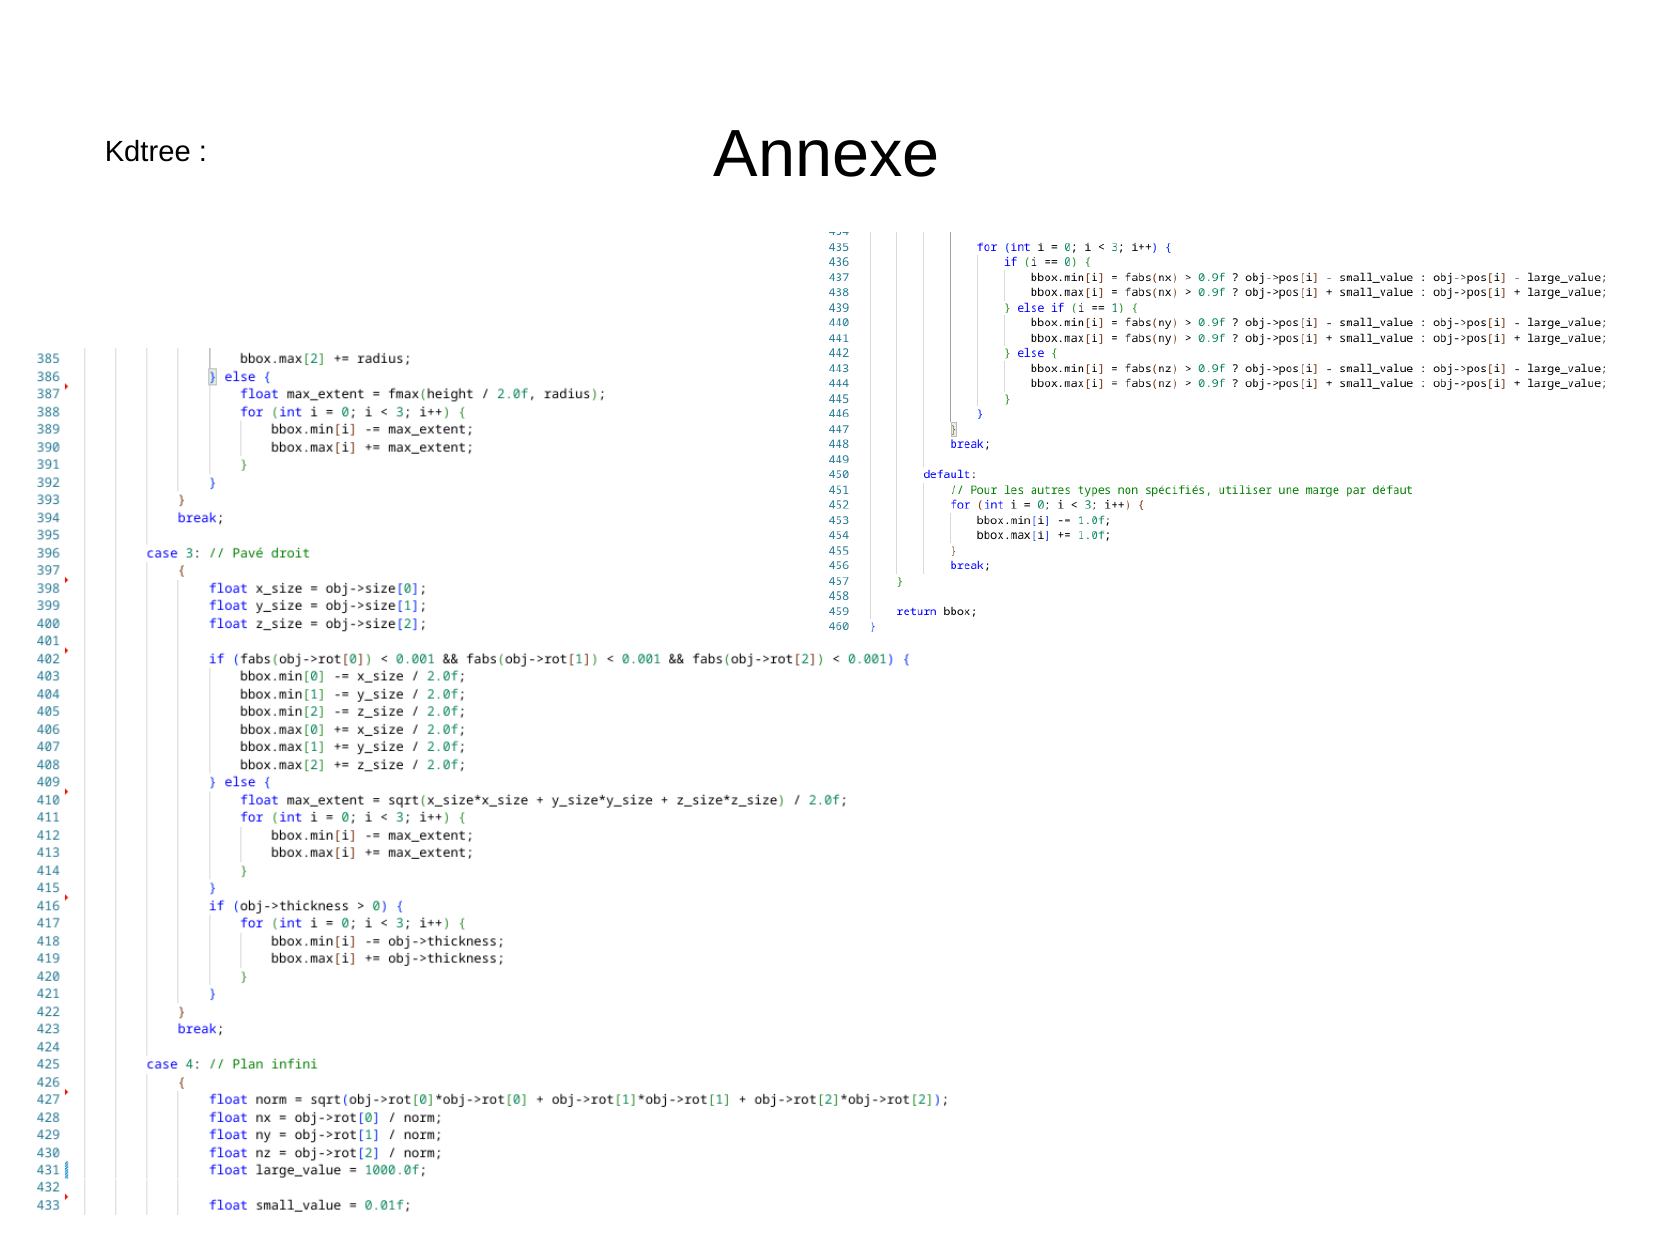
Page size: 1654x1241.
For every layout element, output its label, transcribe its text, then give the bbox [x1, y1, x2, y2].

text_box Kdtree : [90, 127, 223, 176]
picture [34, 232, 1654, 1215]
title Annexe [82, 49, 1571, 257]
